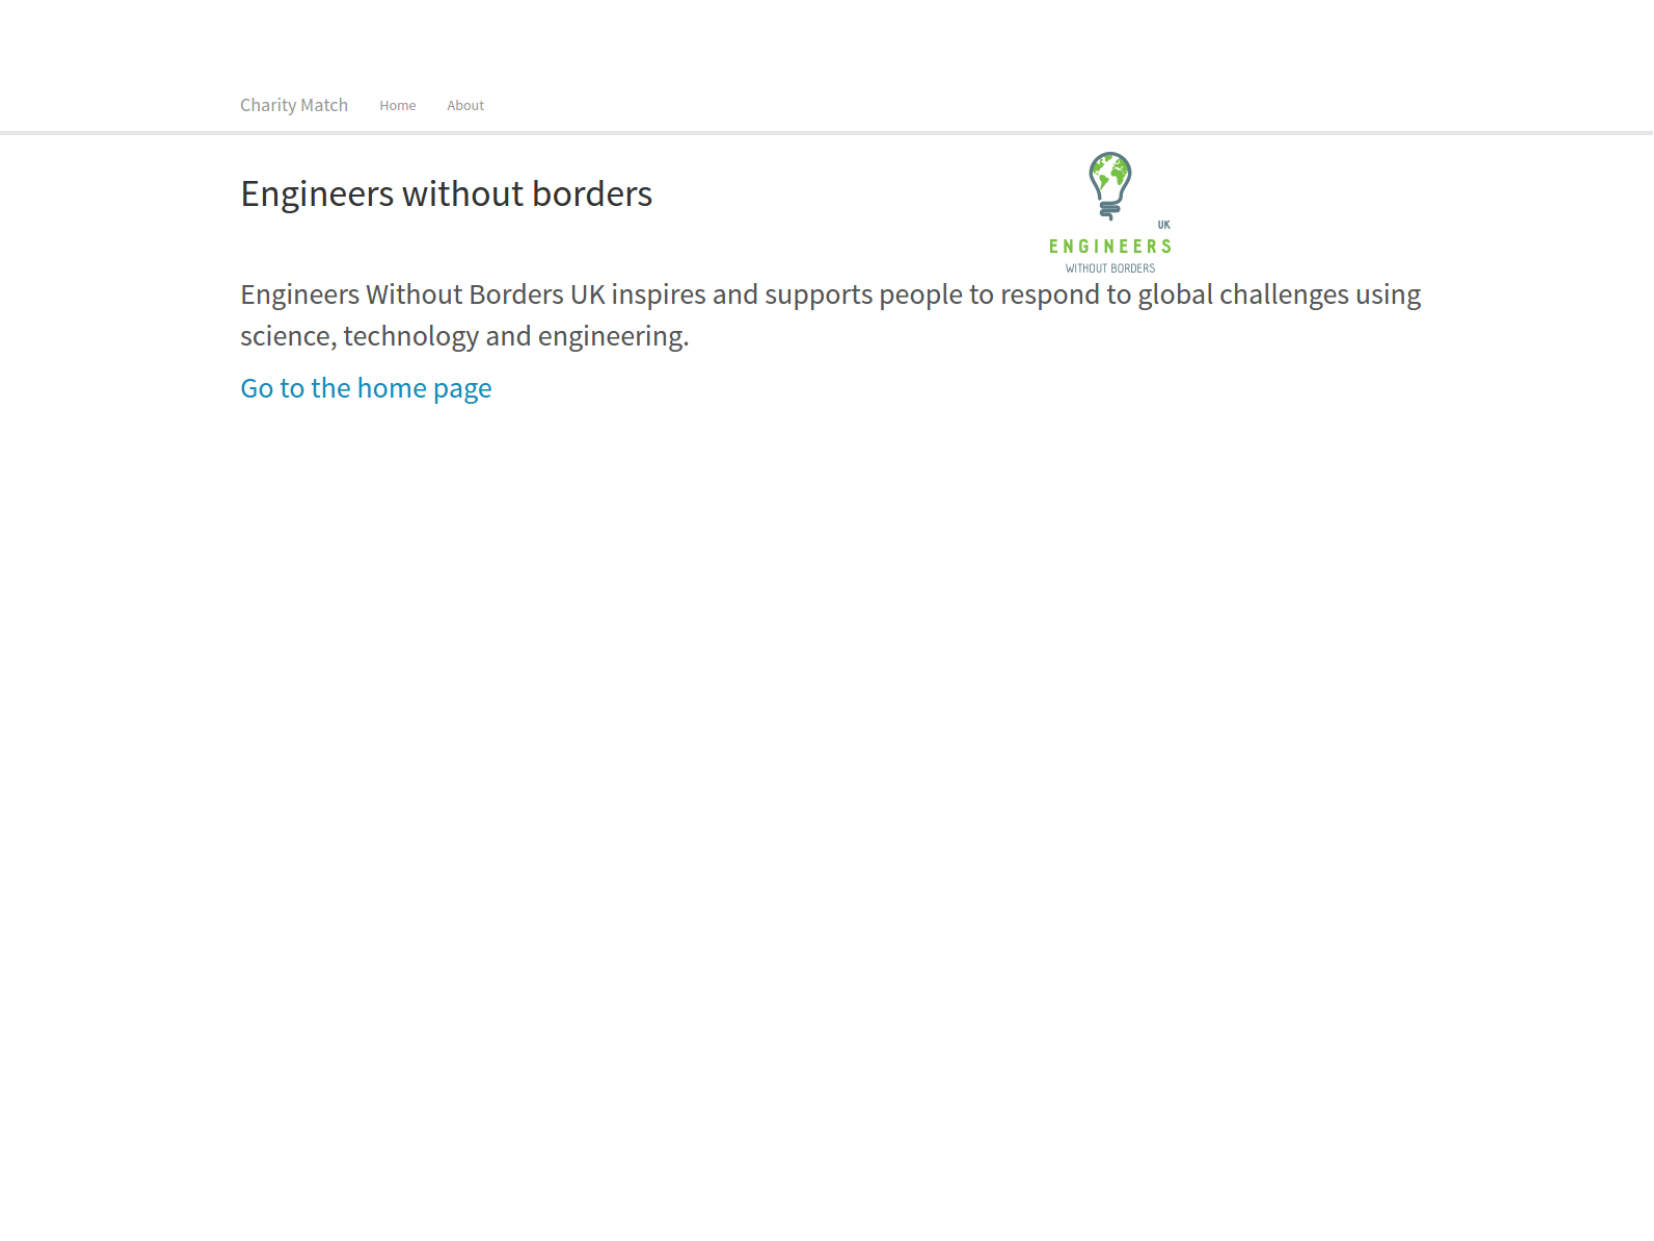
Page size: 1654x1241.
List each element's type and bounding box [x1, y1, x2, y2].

picture [0, 81, 1653, 1111]
